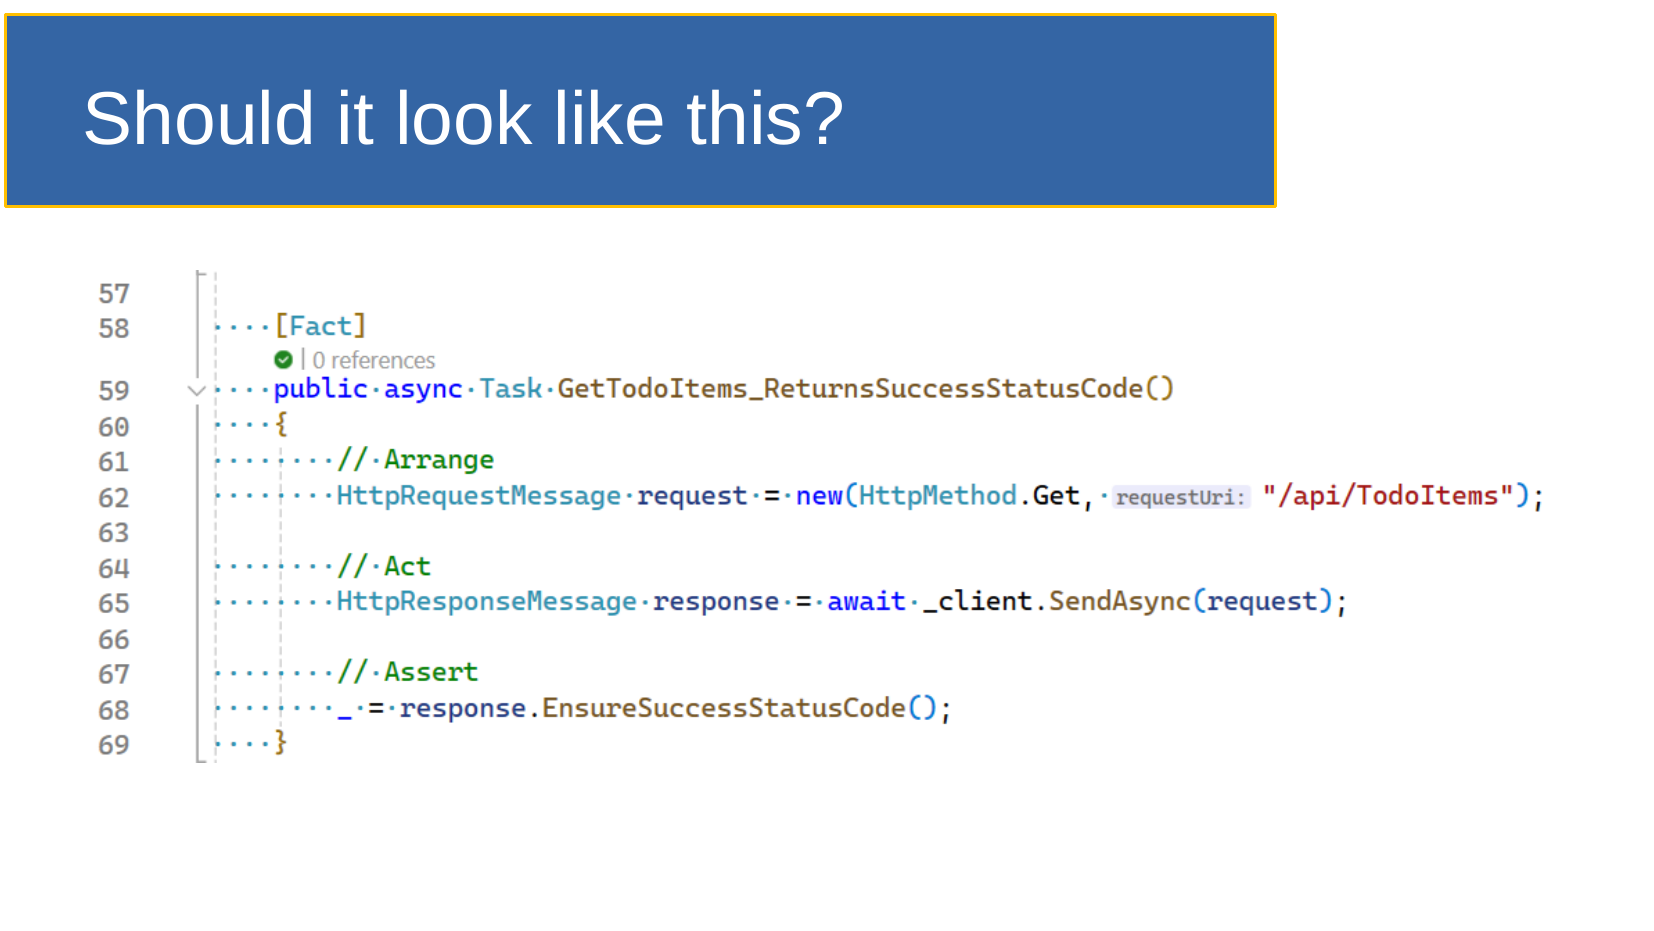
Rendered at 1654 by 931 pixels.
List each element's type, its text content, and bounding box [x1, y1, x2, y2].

picture [88, 270, 1565, 763]
title Should it look like this? [82, 44, 1235, 192]
